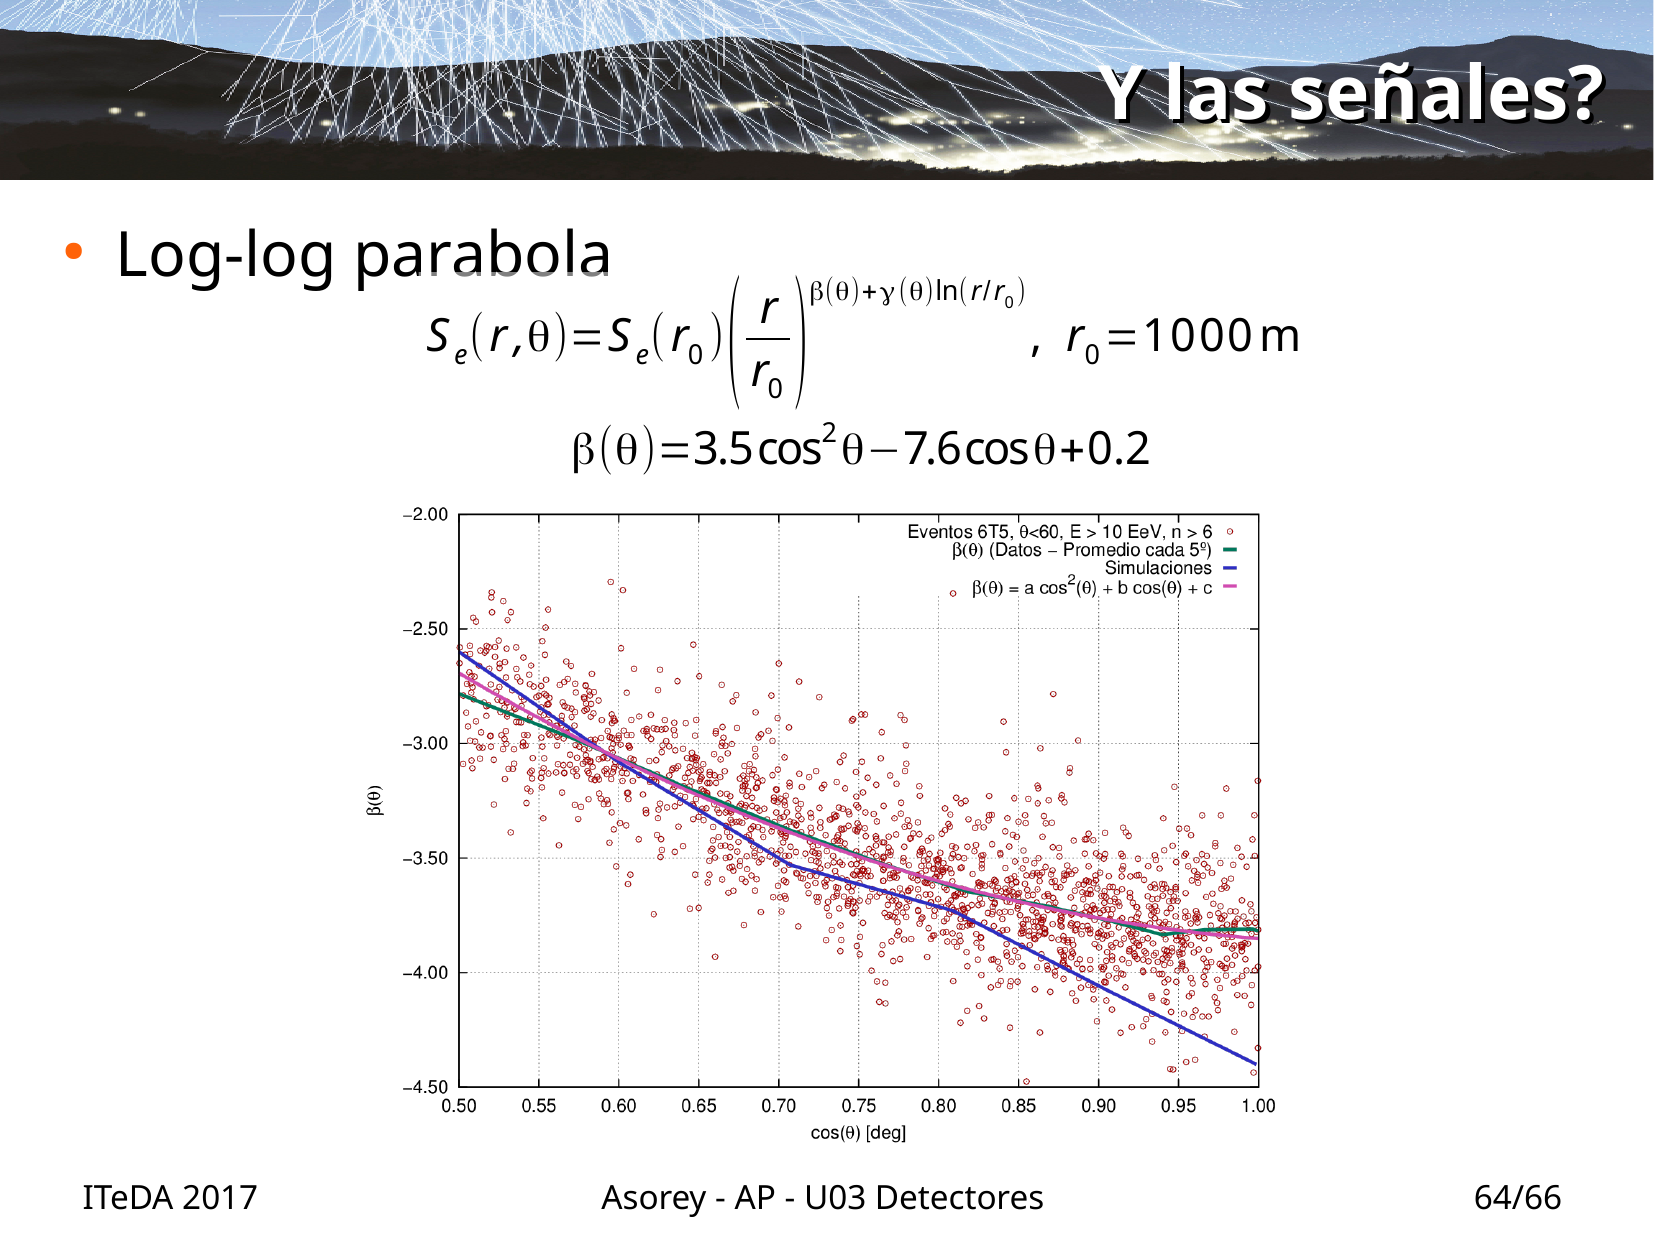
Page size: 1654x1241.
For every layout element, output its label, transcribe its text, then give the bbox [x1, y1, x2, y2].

title Y las señales? [45, 15, 1606, 166]
picture [0, 0, 1654, 180]
picture [359, 492, 1291, 1145]
list Log-log parabola [45, 210, 1606, 1156]
chart [418, 272, 1306, 478]
